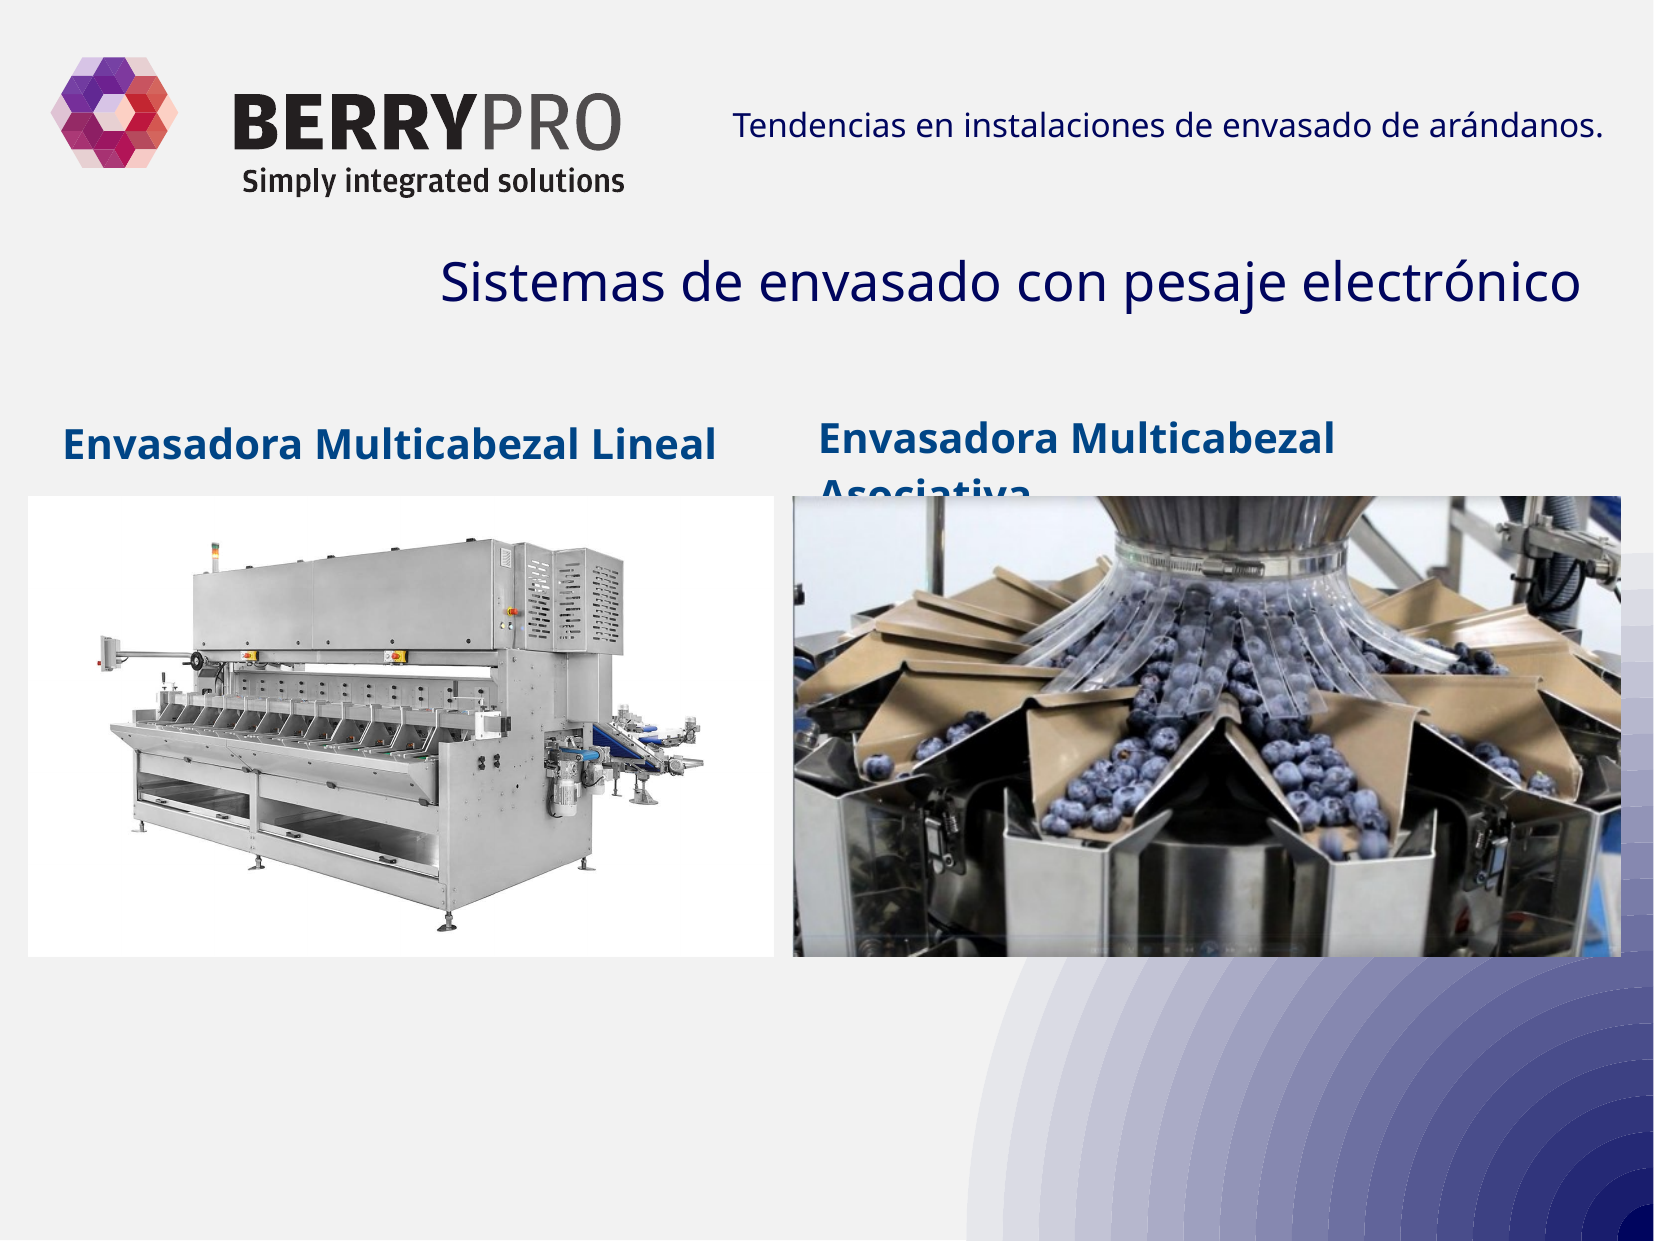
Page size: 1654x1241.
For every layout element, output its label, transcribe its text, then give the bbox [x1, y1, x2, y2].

picture [35, 0, 638, 355]
picture [28, 496, 774, 957]
text_box Tendencias en instalaciones de envasado de arándanos. [578, 94, 1654, 166]
text_box Envasadora Multicabezal Asociativa [803, 401, 1524, 479]
text_box Sistemas de envasado con pesaje electrónico [425, 236, 1619, 319]
picture [792, 496, 1621, 957]
text_box Envasadora Multicabezal Lineal [47, 407, 745, 479]
